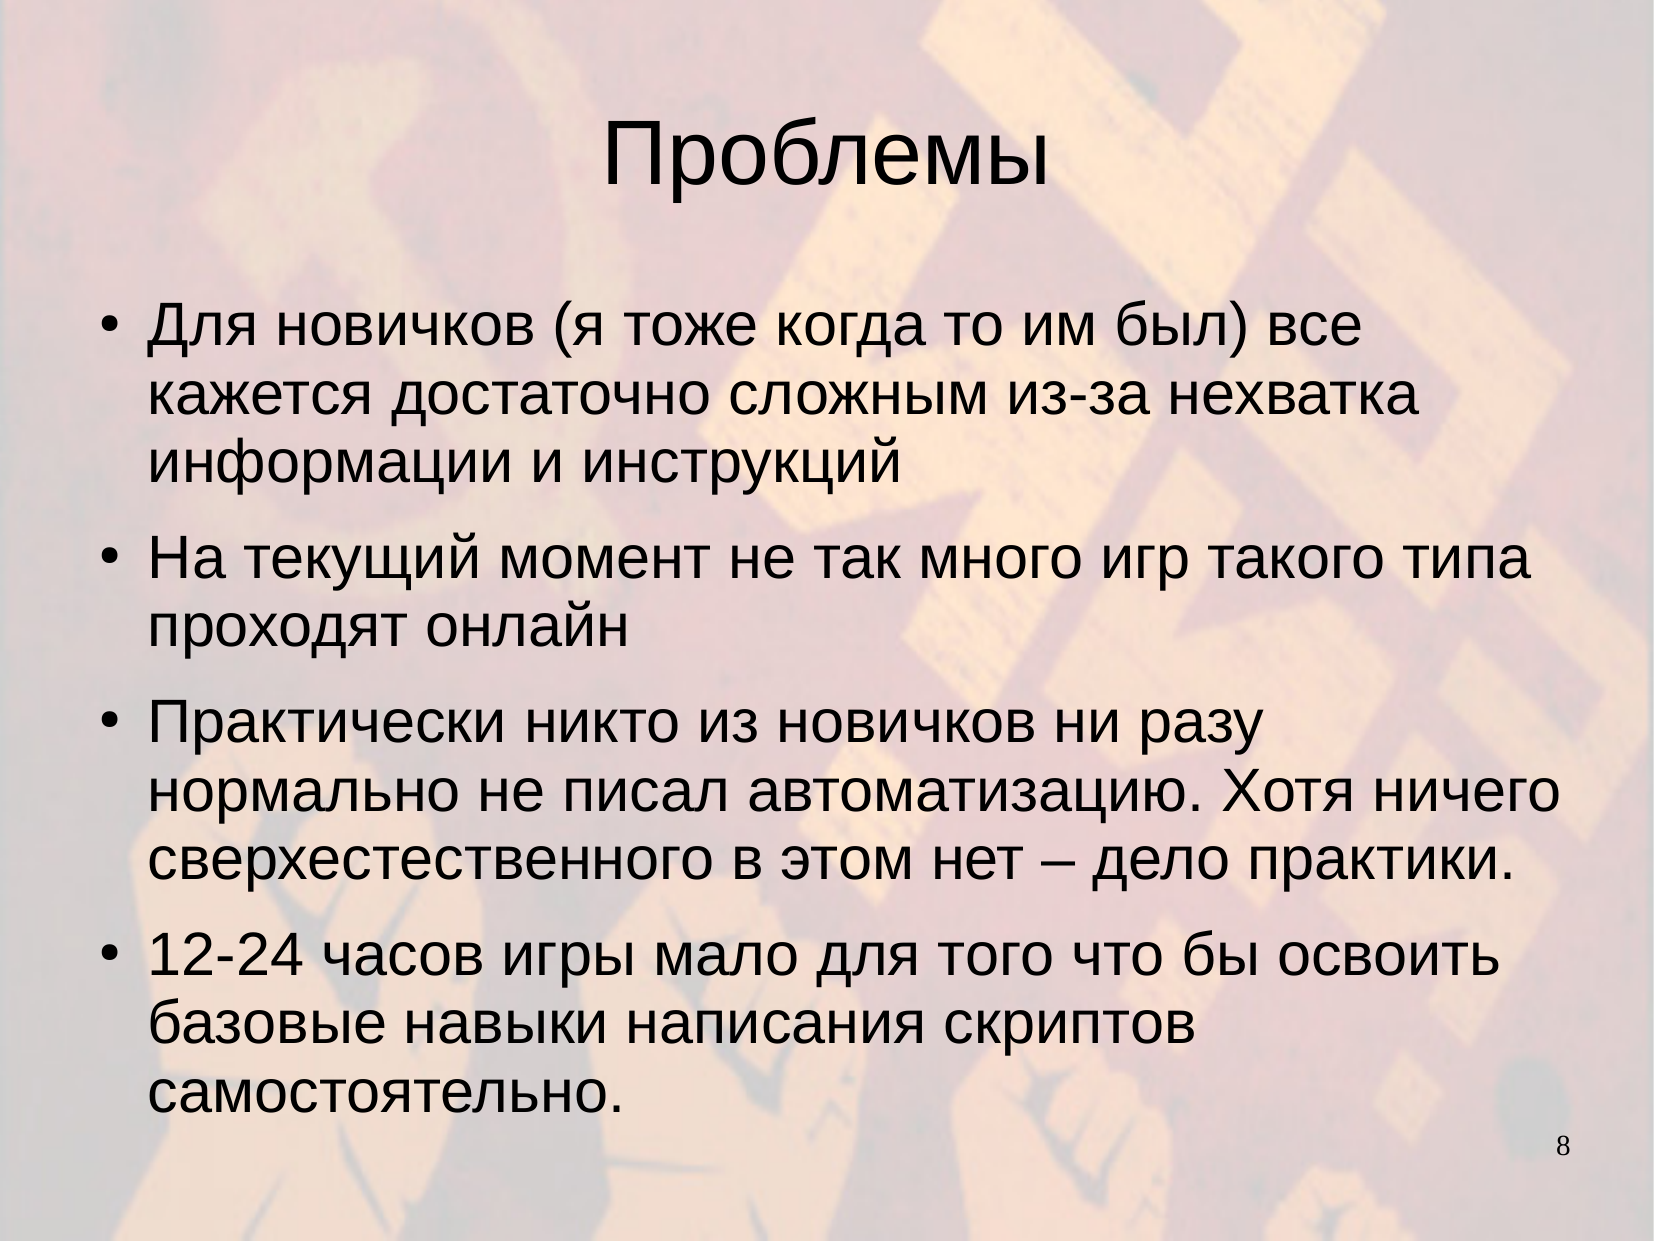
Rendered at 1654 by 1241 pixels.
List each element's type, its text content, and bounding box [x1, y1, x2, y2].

picture [0, 0, 1654, 1241]
list Для новичков (я тоже когда то им был) все кажется достаточно сложным из-за нехватка информации и инструкций На текущий момент не так много игр такого типа проходят онлайн Практически никто из новичков ни разу нормально не писал автоматизацию. Хотя ничего сверхестественного в этом нет – дело практики. 12-24 часов игры мало для того что бы освоить базовые навыки написания скриптов самостоятельно. [82, 290, 1571, 1141]
title Проблемы [82, 49, 1571, 257]
